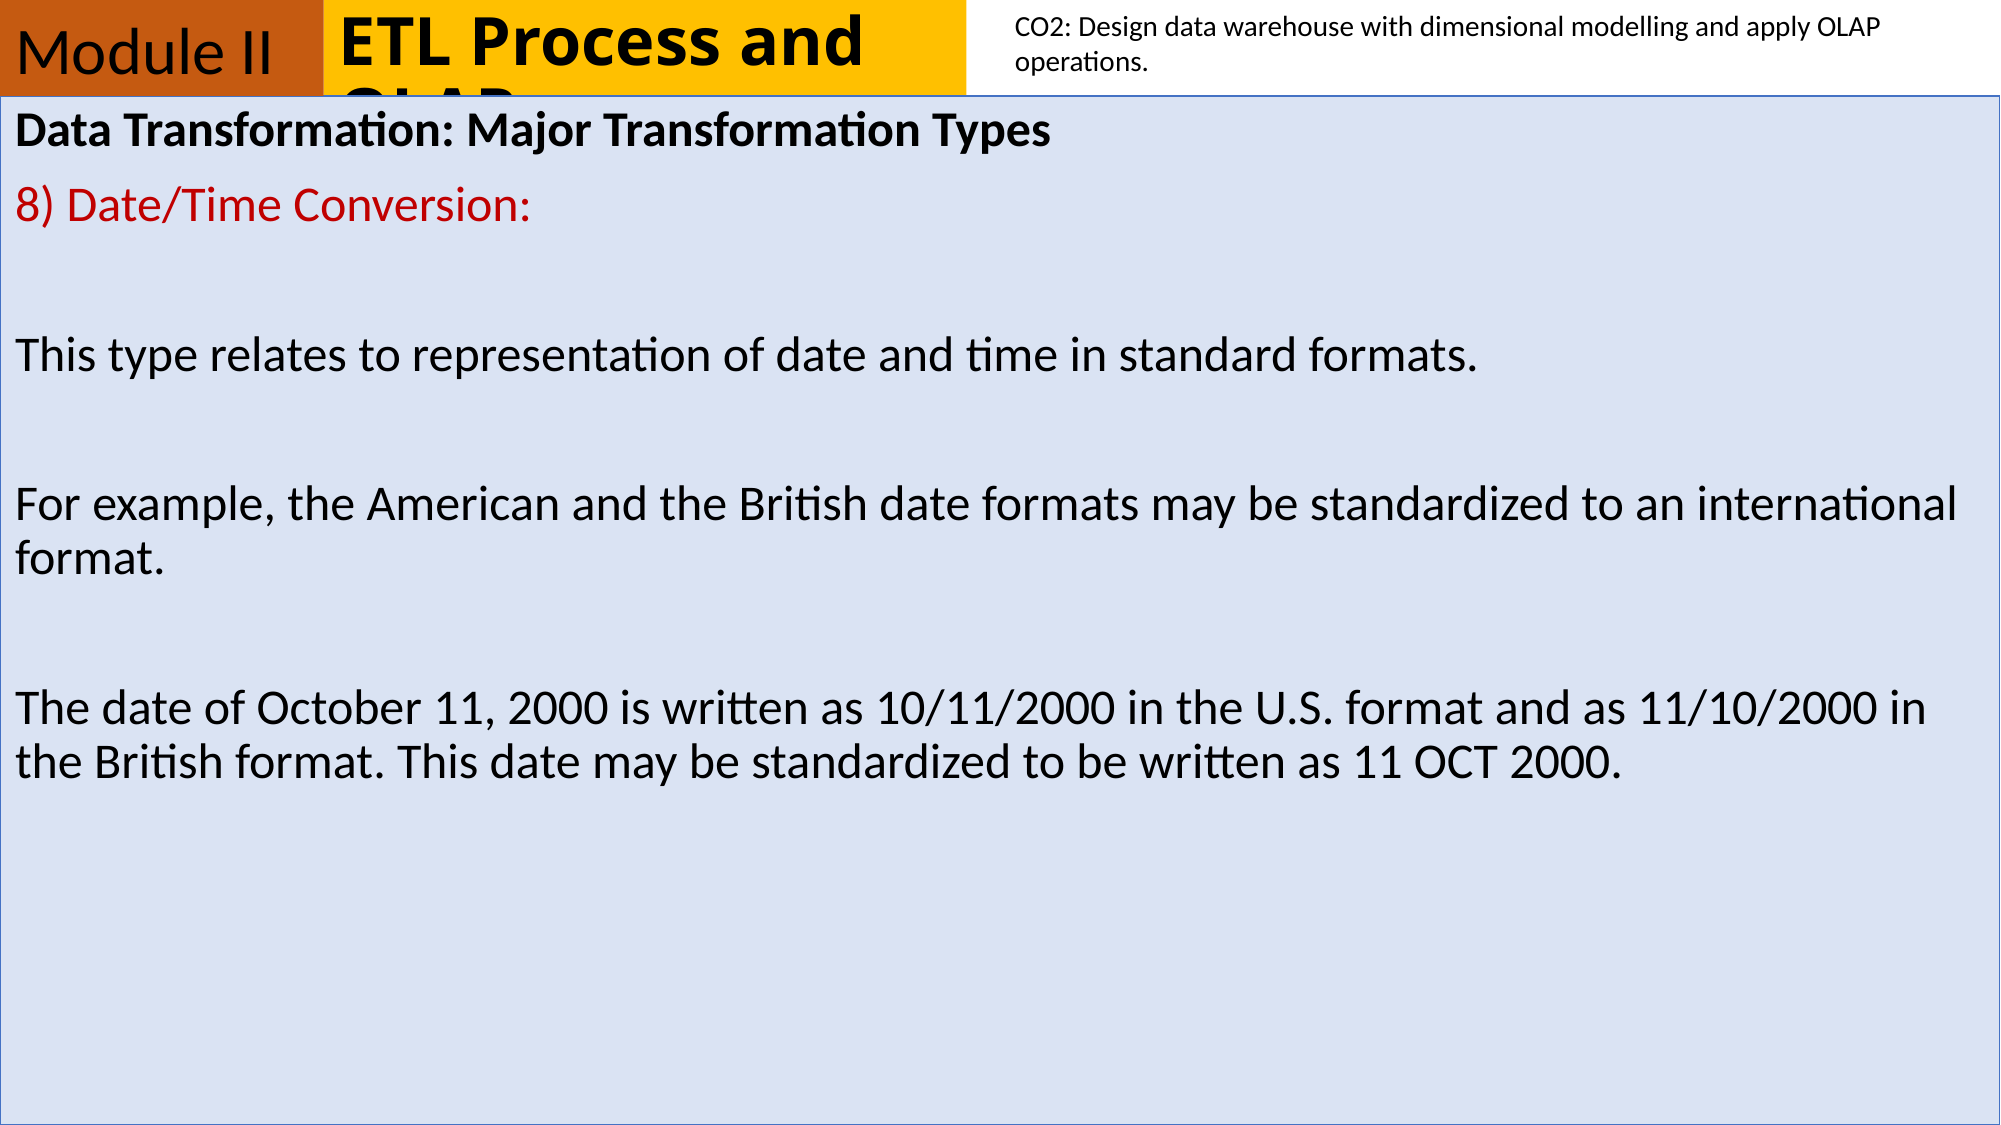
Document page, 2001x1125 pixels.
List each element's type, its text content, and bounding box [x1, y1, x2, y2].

text_box Module II [0, 0, 324, 96]
title ETL Process and OLAP: [324, 0, 967, 95]
text_box CO2: Design data warehouse with dimensional modelling and apply OLAP operations. [999, 0, 2000, 122]
subtitle Data Transformation: Major Transformation Types 8) Date/Time Conversion: This type relates to representation of date and time in standard formats. For example, the American and the British date formats may be standardized to an international format. The date of October 11, 2000 is written as 10/11/2000 in the U.S. format and as 11/10/2000 in the British format. This date may be standardized to be written as 11 OCT 2000. [0, 95, 2000, 1125]
